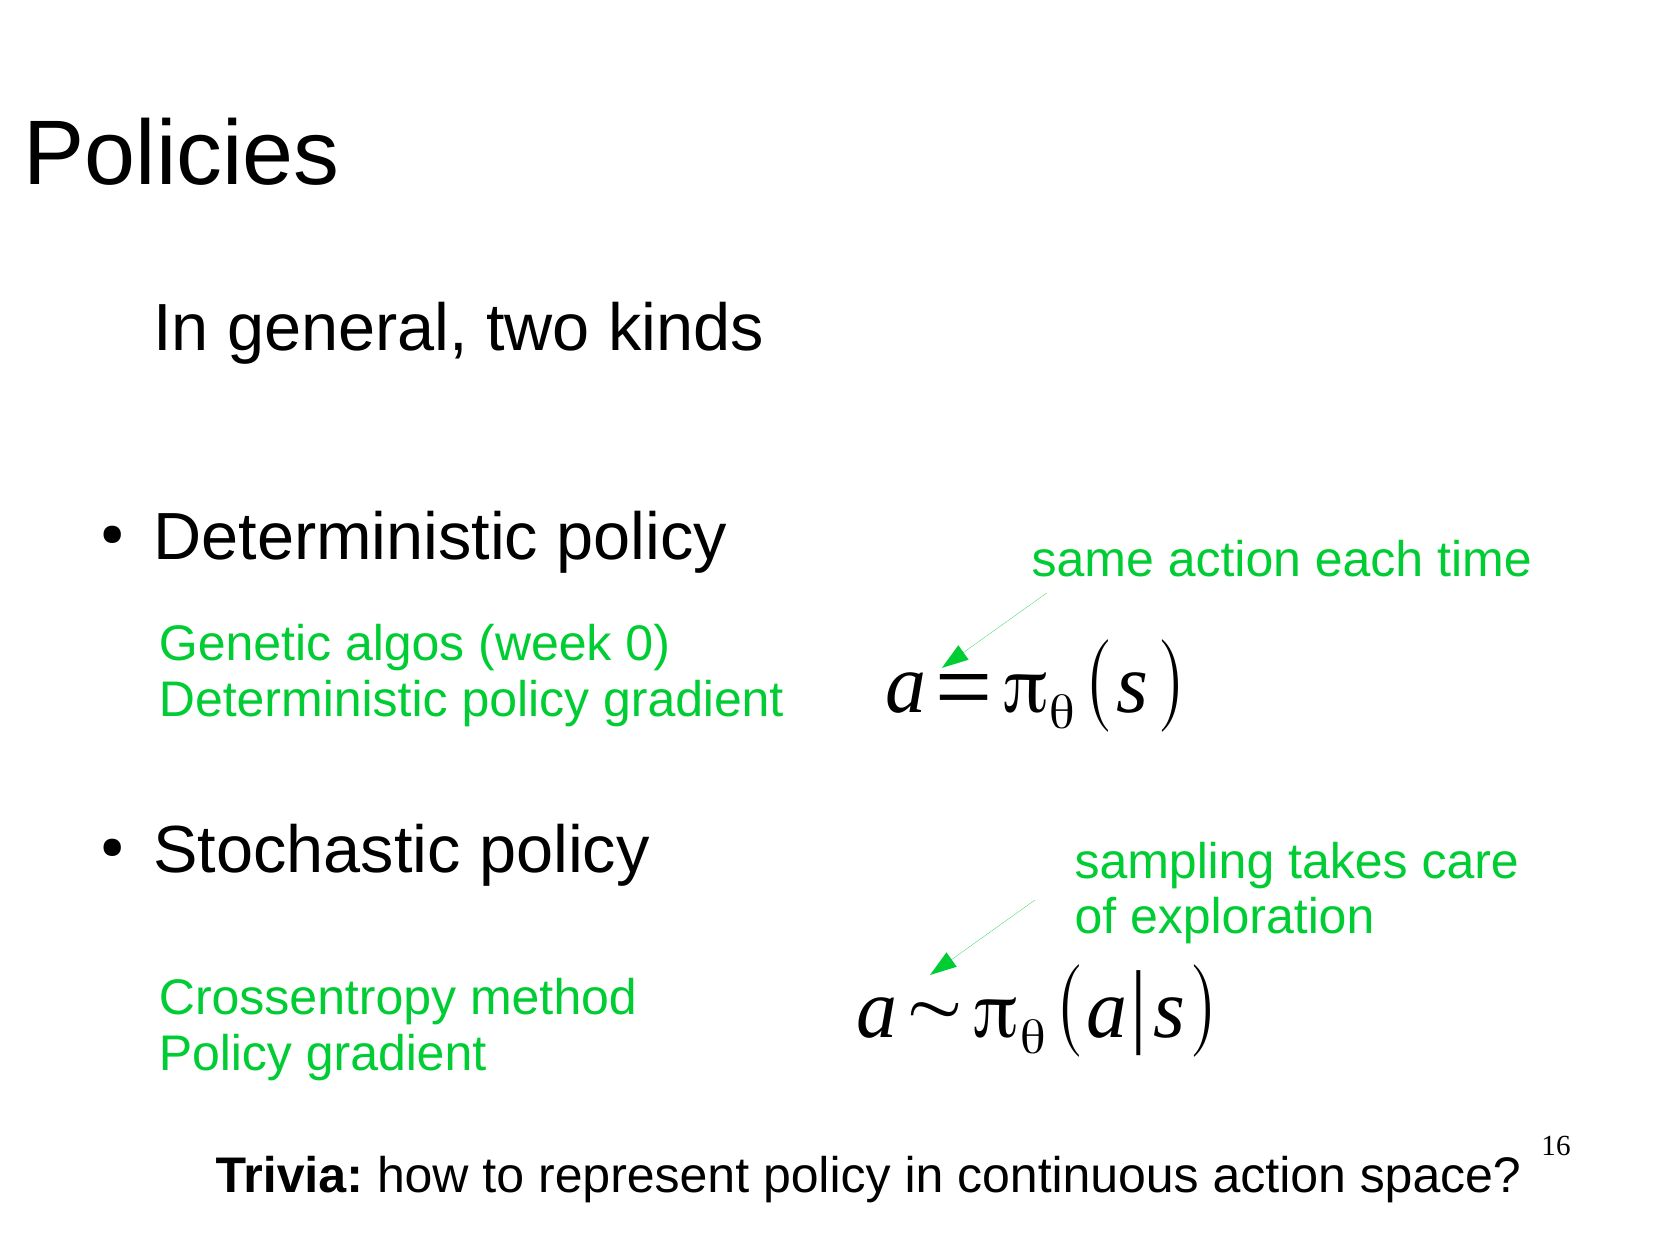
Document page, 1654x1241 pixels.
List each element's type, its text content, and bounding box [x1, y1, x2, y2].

title Policies [23, 49, 1512, 257]
text_box Trivia: how to represent policy in continuous action space? [177, 1140, 1561, 1212]
text_box same action each time [988, 524, 1547, 596]
list In general, two kinds Deterministic policy Stochastic policy [82, 290, 1571, 1010]
text_box sampling takes care of exploration [1059, 825, 1548, 953]
text_box Crossentropy method Policy gradient [144, 961, 856, 1090]
chart [865, 633, 1202, 736]
chart [835, 958, 1238, 1060]
text_box Genetic algos (week 0) Deterministic policy gradient [144, 607, 856, 792]
